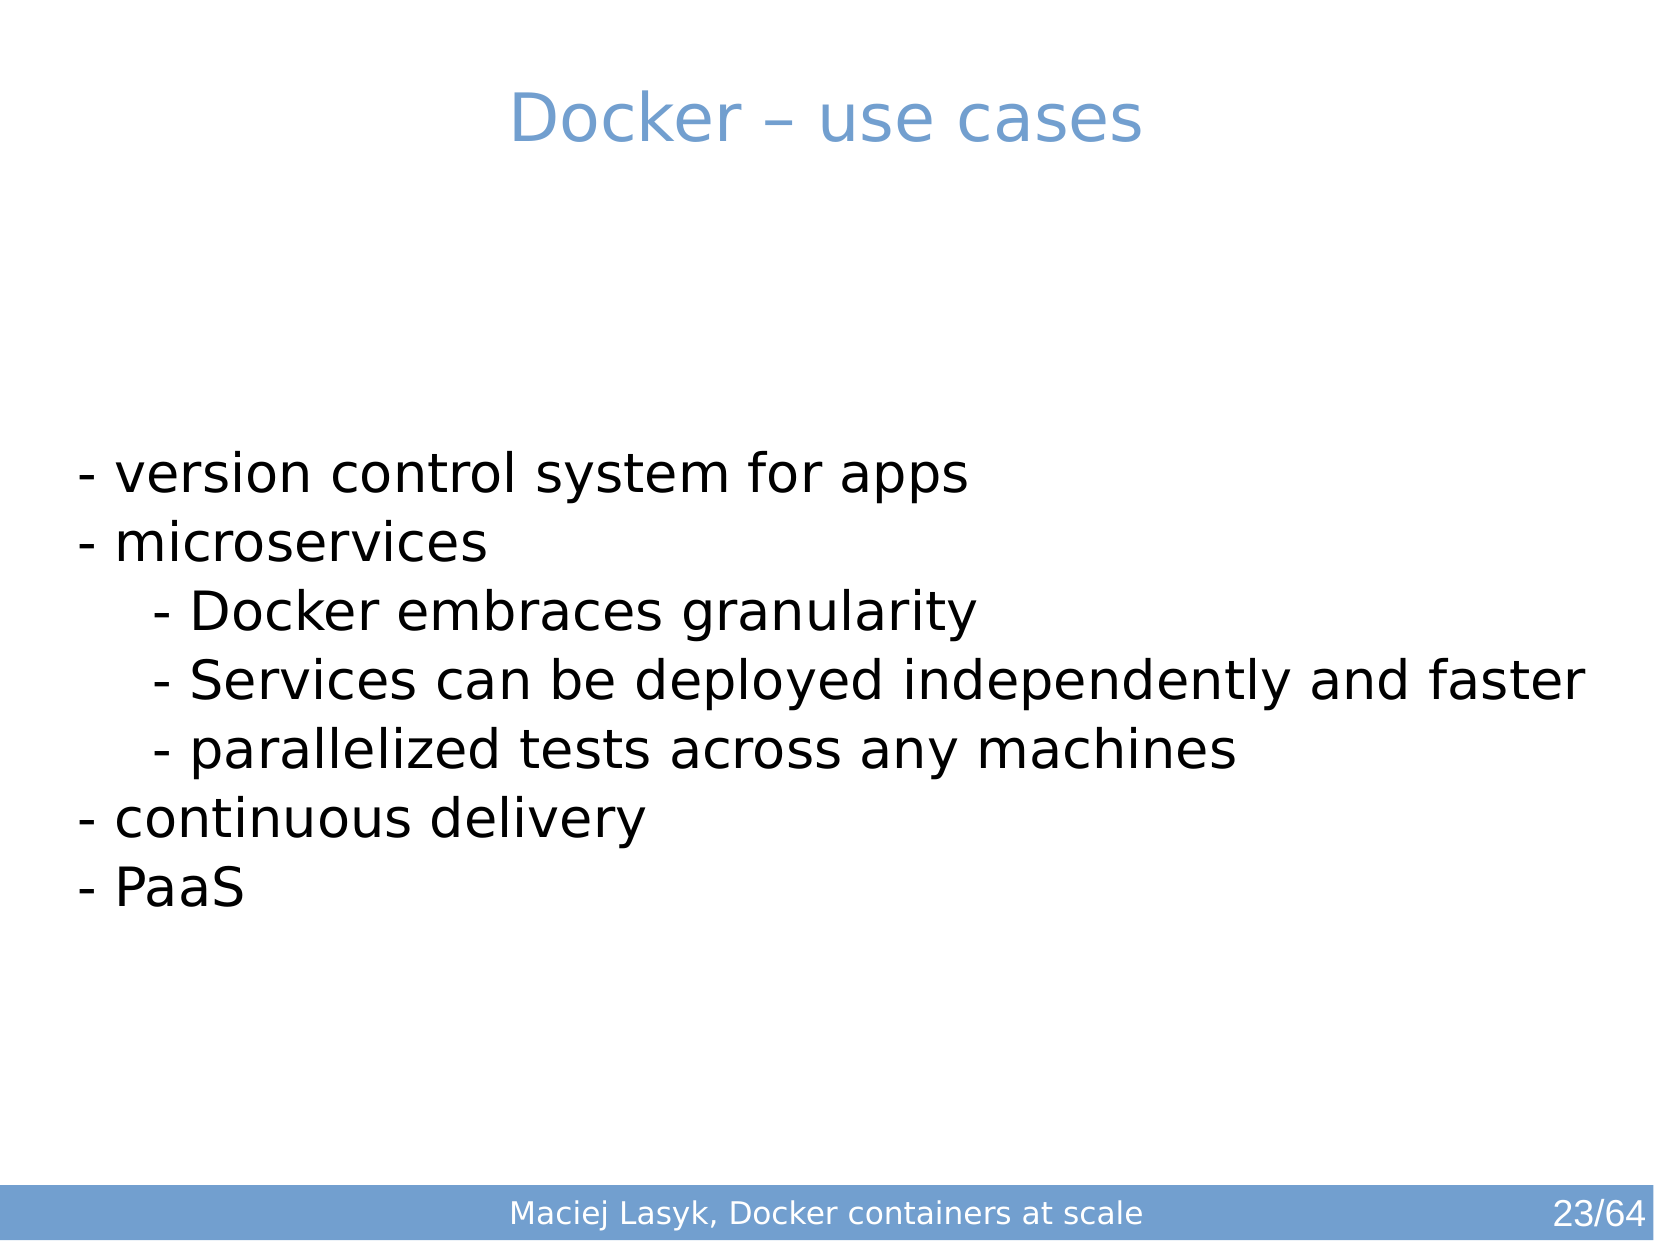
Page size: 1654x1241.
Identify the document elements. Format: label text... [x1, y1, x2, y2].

text_box 23/64 [1527, 1185, 1654, 1241]
text_box Docker – use cases [493, 72, 1161, 166]
text_box Maciej Lasyk, Docker containers at scale [494, 1188, 1160, 1240]
text_box - version control system for apps - microservices - Docker embraces granularity - Services can be deployed independently and faster - parallelized tests across any machines - continuous delivery - PaaS [63, 435, 1604, 928]
text_box [0, 1185, 1527, 1241]
